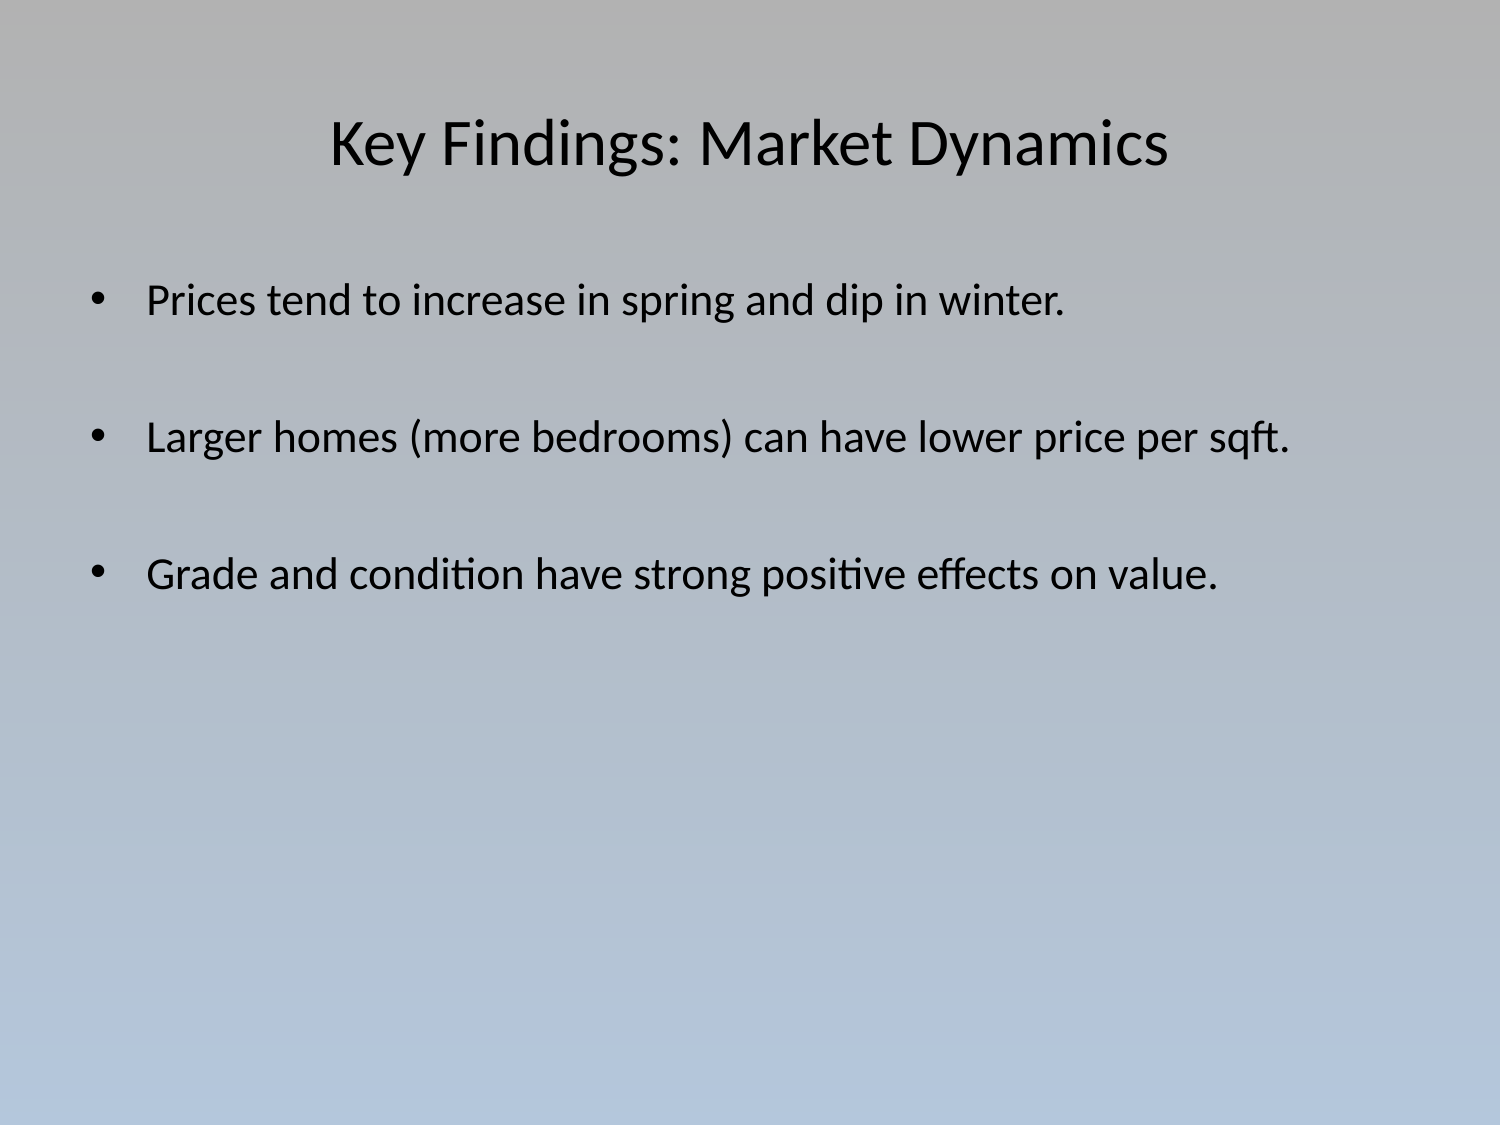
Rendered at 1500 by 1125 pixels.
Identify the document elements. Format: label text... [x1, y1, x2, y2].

title Key Findings: Market Dynamics [75, 45, 1425, 233]
list Prices tend to increase in spring and dip in winter. Larger homes (more bedrooms) can have lower price per sqft. Grade and condition have strong positive effects on value. [75, 262, 1425, 1005]
